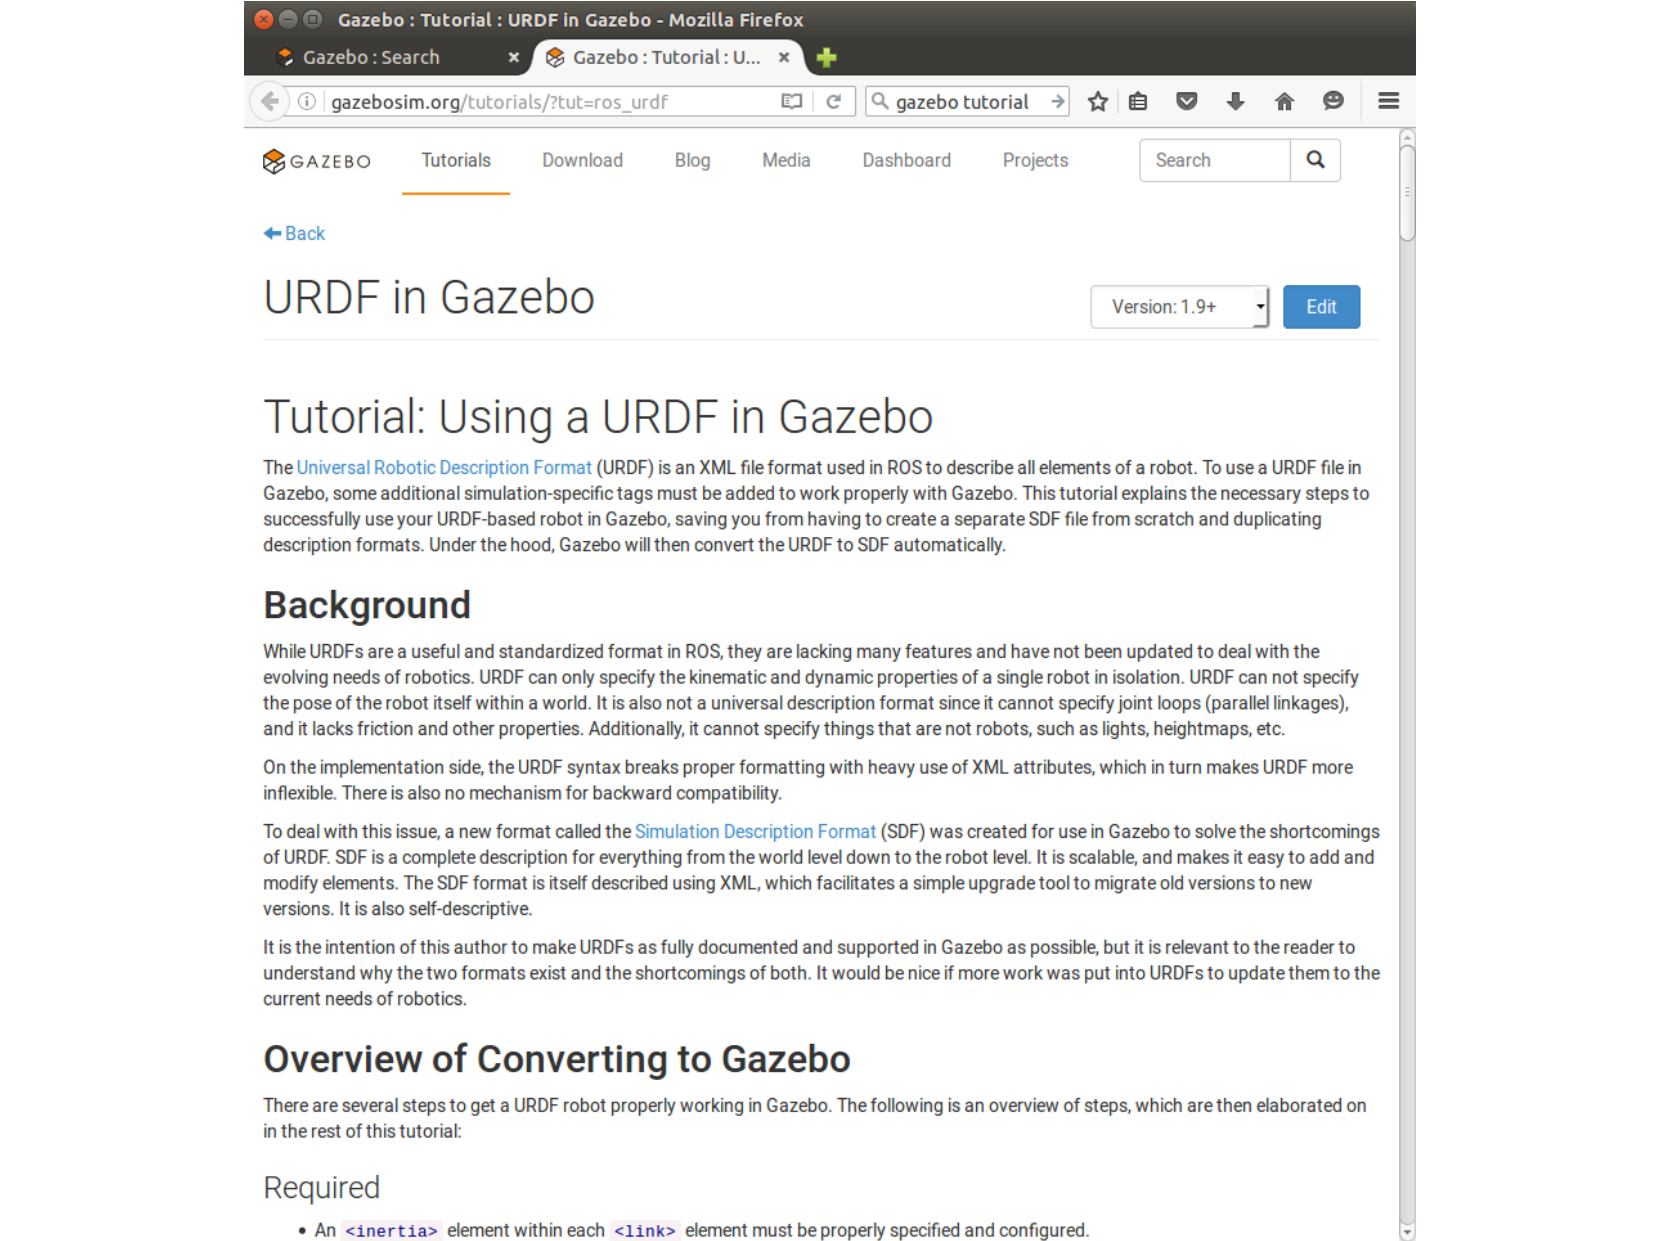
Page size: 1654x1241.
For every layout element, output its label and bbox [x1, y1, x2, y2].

picture [244, 1, 1416, 1241]
